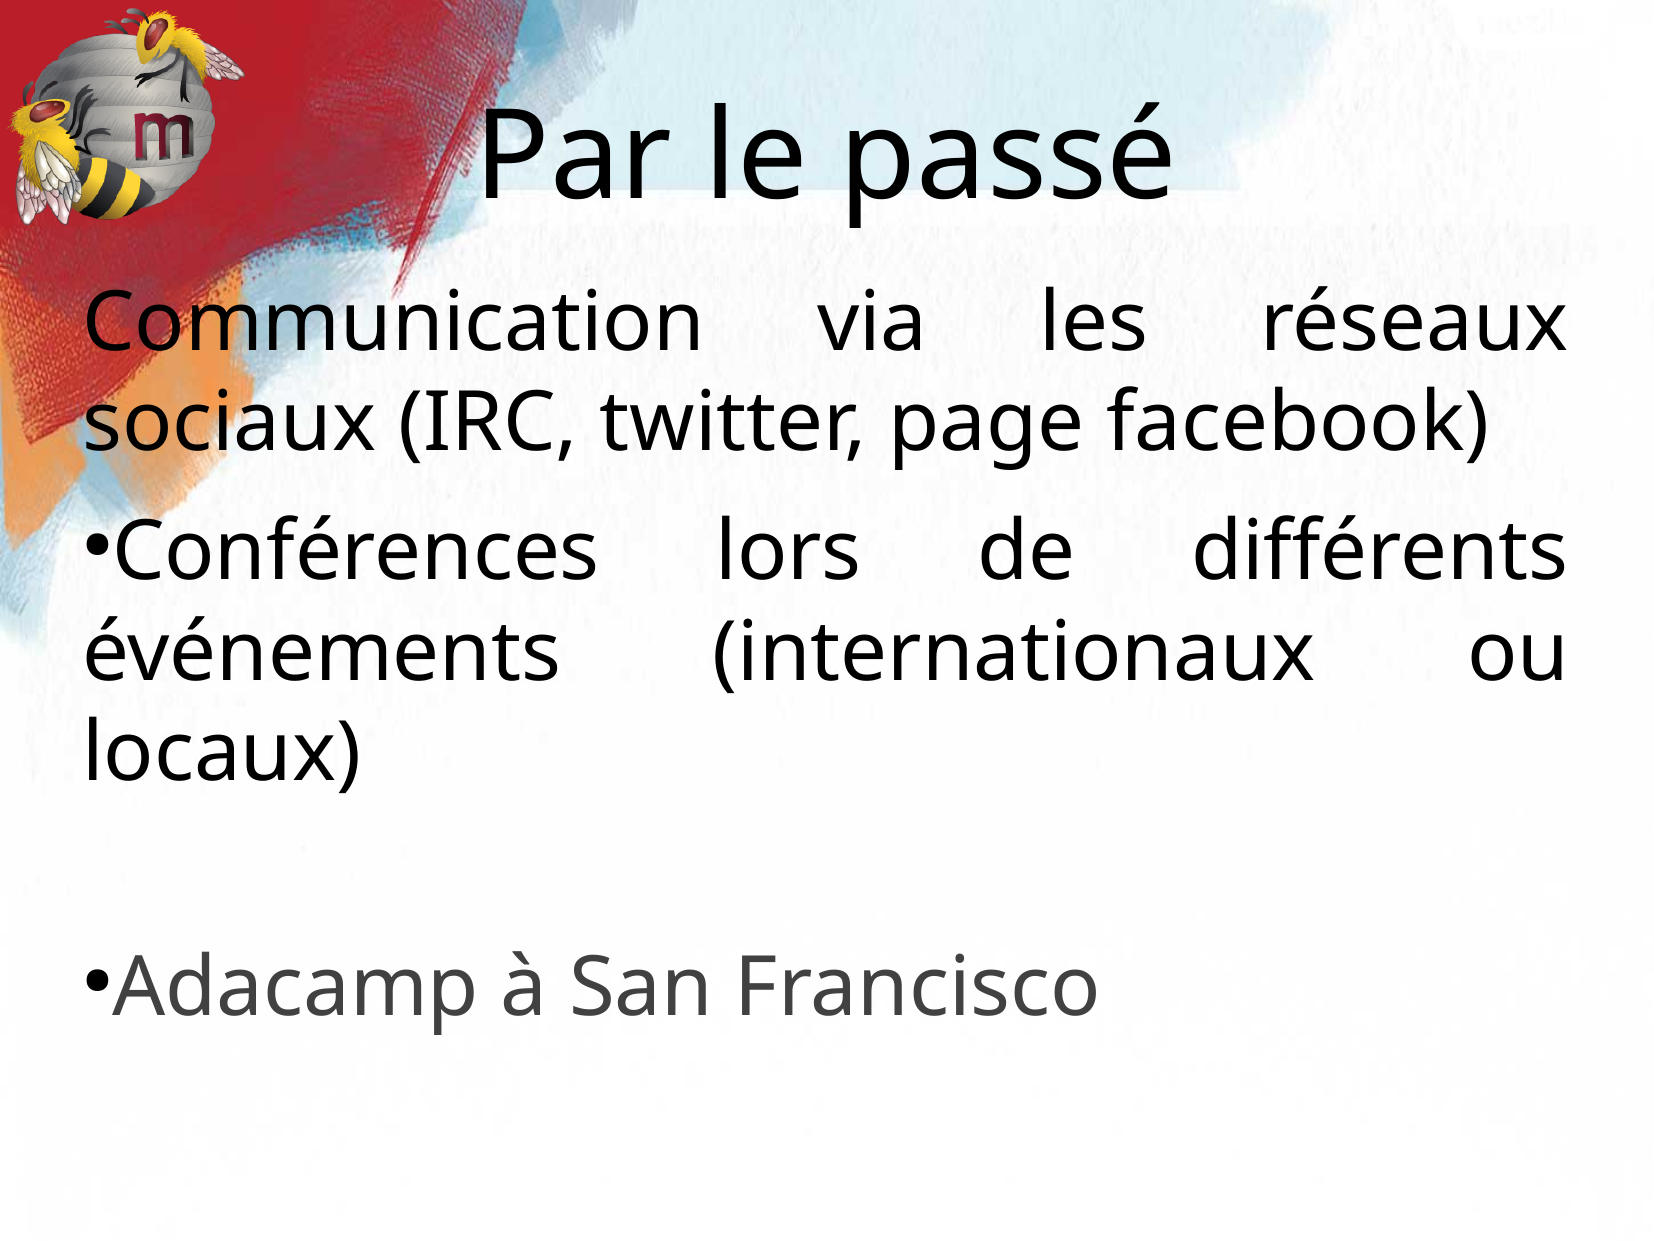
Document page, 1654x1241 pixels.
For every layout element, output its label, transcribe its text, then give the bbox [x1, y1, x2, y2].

title Par le passé [82, 49, 1571, 257]
picture [0, 0, 1654, 1241]
subtitle Communication via les réseaux sociaux (IRC, twitter, page facebook) Conférences lors de différents événements (internationaux ou locaux) Adacamp à San Francisco [82, 290, 1571, 1010]
